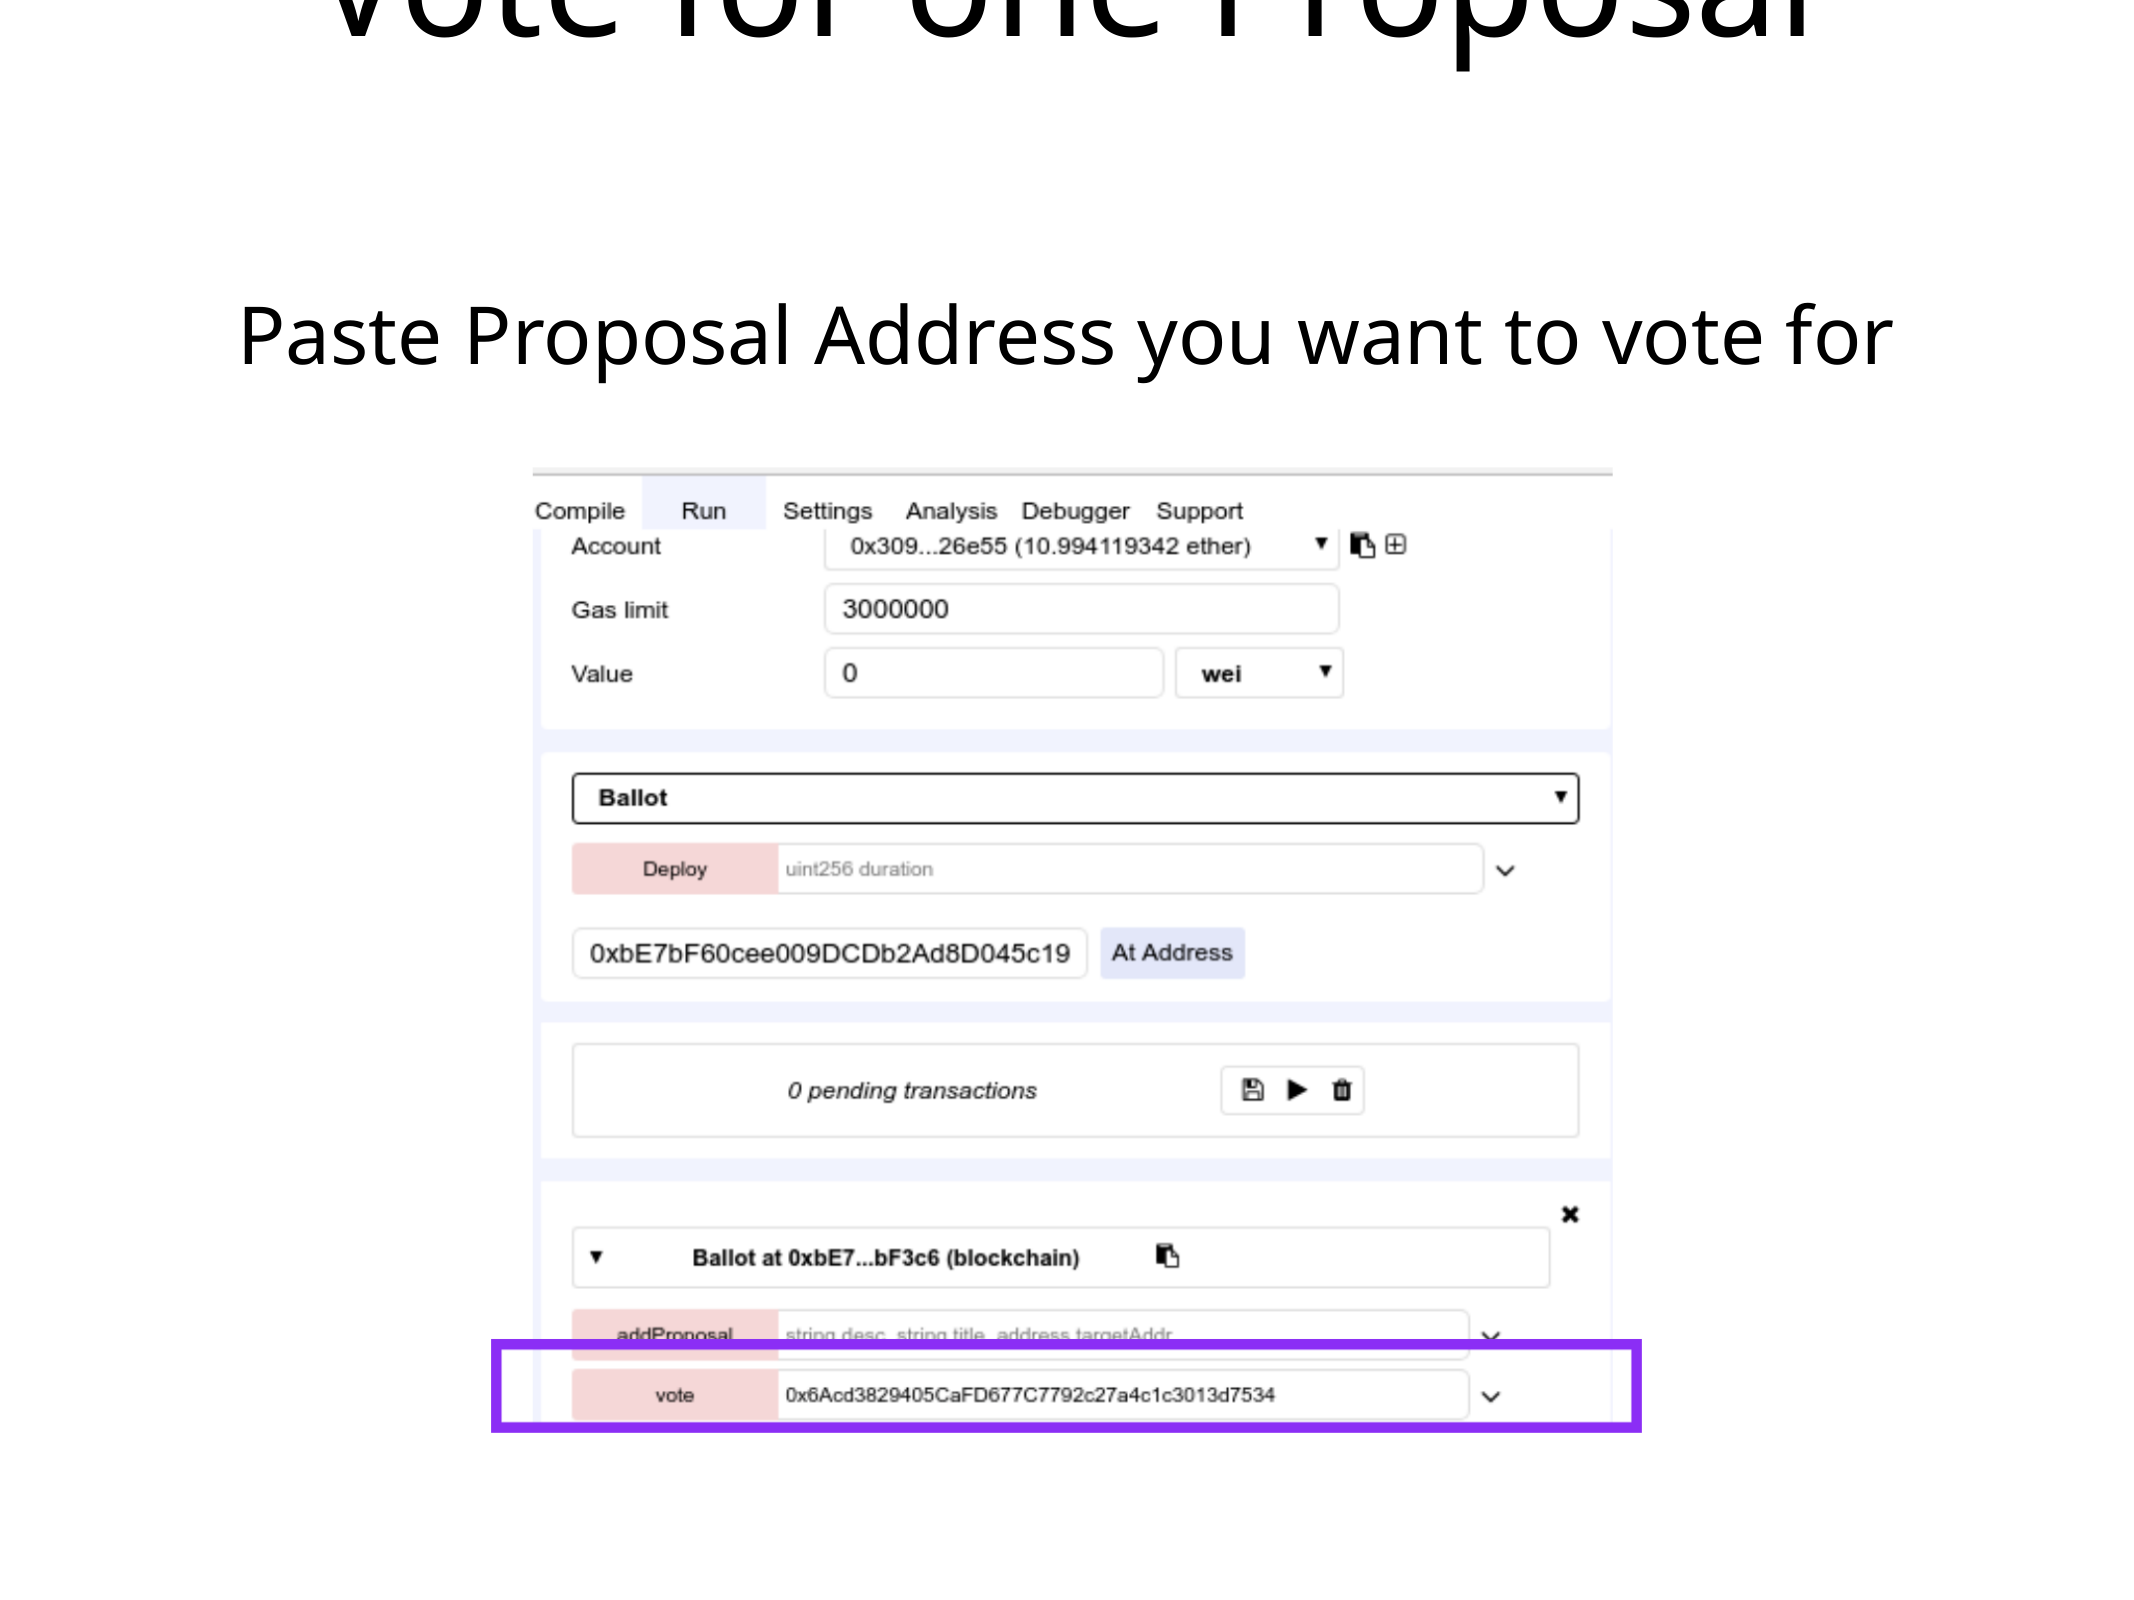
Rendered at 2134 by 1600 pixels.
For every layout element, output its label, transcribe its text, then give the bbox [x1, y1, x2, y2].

subtitle Paste Proposal Address you want to vote for ( when dependencies.js is the active file ) [112, 277, 2021, 558]
picture [464, 432, 1669, 1510]
title Vote for one Proposal [69, 0, 2064, 423]
